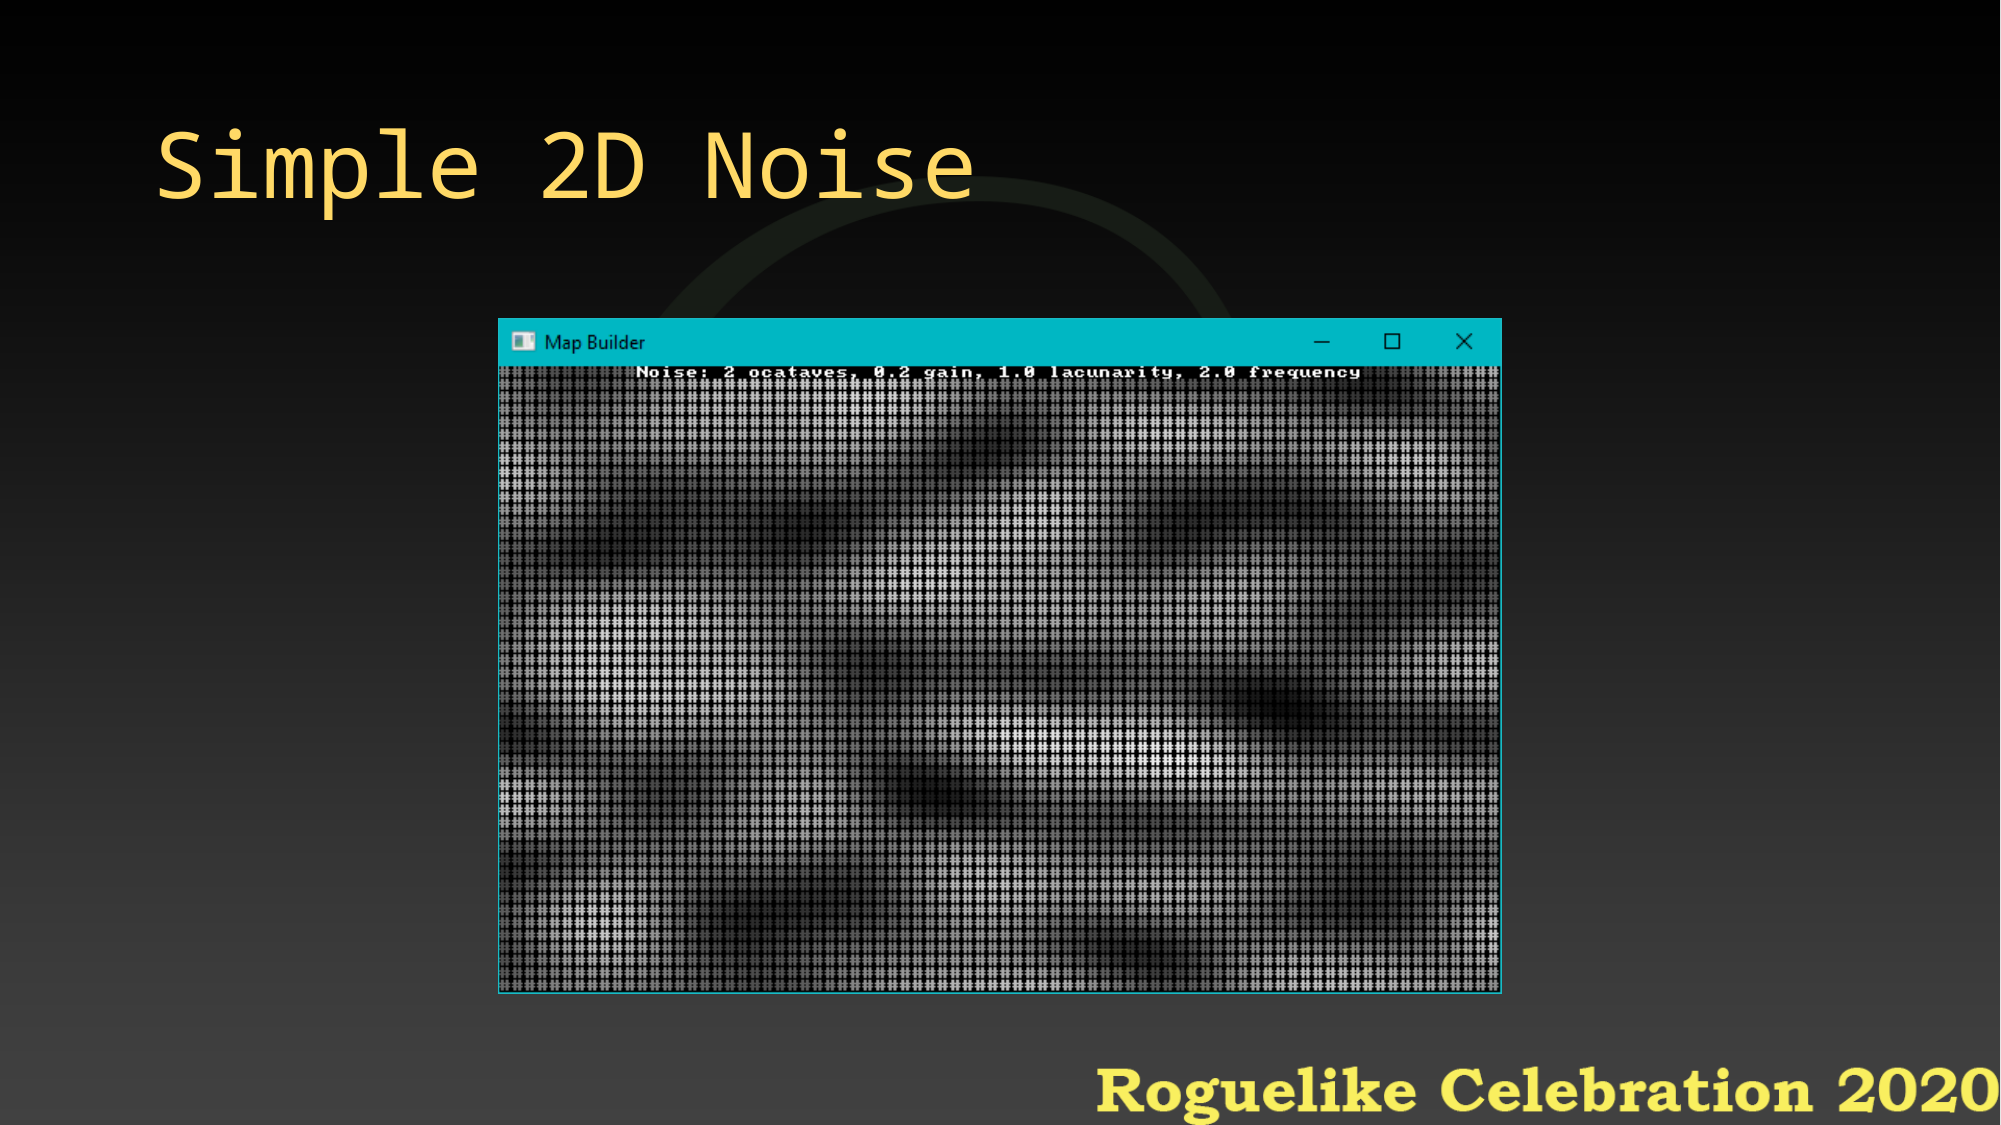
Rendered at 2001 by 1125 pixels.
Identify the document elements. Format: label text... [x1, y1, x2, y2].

title Simple 2D Noise [137, 59, 1863, 278]
picture [0, 0, 2001, 1125]
